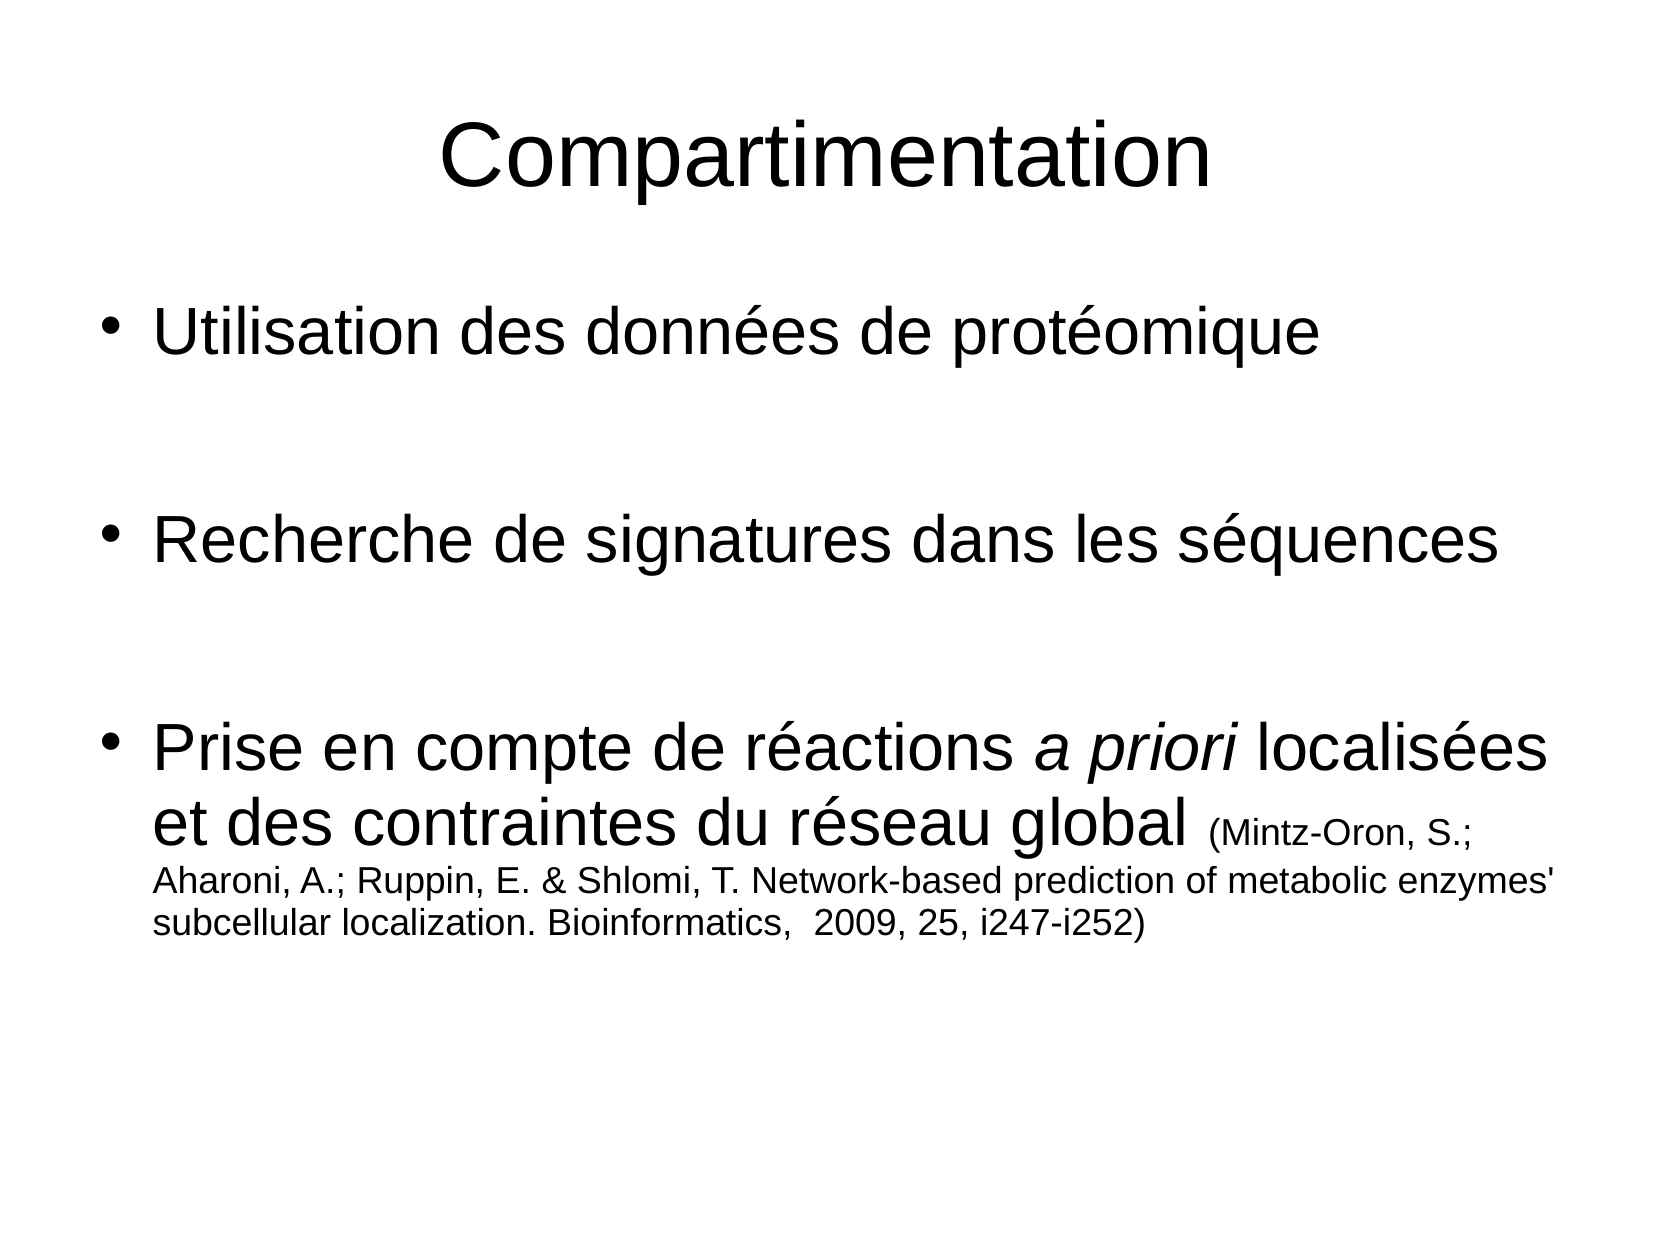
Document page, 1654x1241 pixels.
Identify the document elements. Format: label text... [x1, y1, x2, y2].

title Compartimentation [82, 56, 1571, 249]
list Utilisation des données de protéomique Recherche de signatures dans les séquences Prise en compte de réactions a priori localisées et des contraintes du réseau global (Mintz-Oron, S.; Aharoni, A.; Ruppin, E. & Shlomi, T. Network-based prediction of metabolic enzymes' subcellular localization. Bioinformatics, 2009, 25, i247-i252) [82, 290, 1571, 1109]
